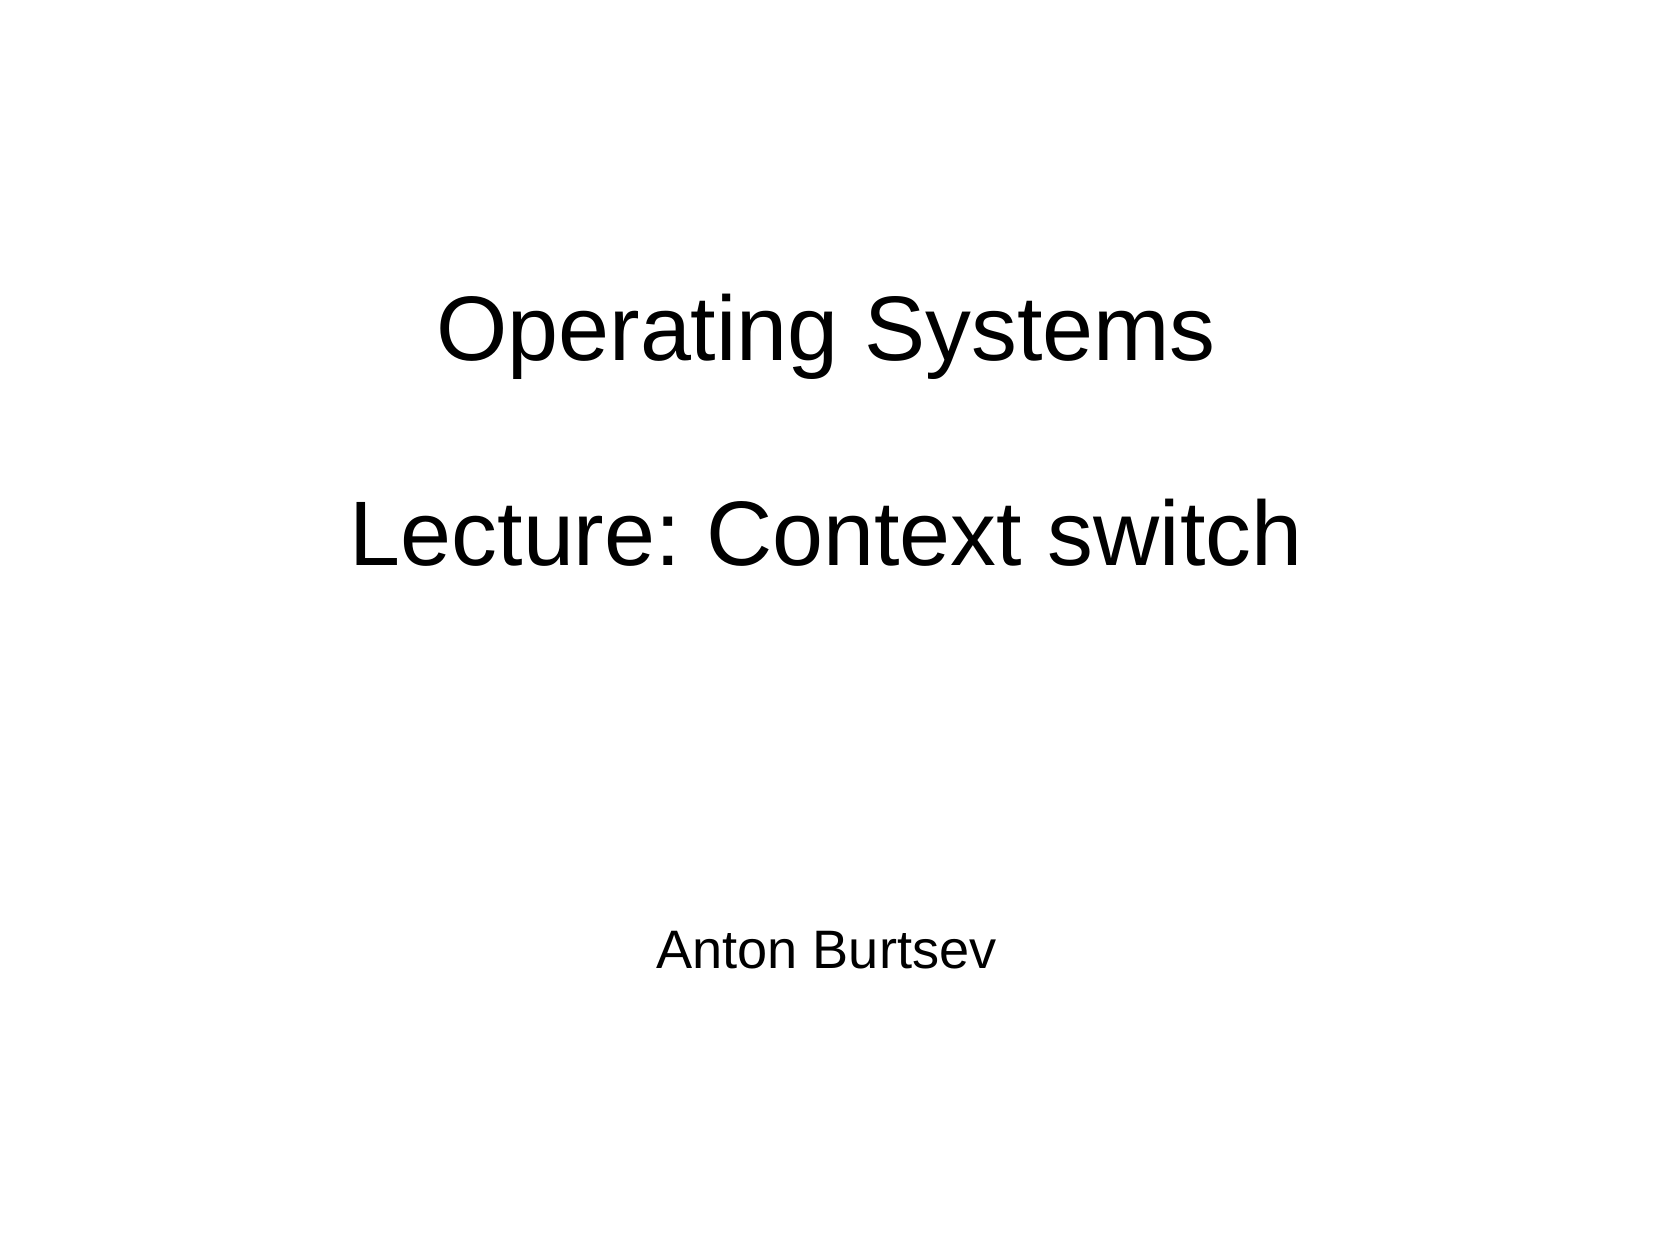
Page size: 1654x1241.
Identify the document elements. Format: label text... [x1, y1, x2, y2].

subtitle Anton Burtsev [82, 637, 1571, 1109]
title Operating Systems Lecture: Context switch [82, 113, 1571, 637]
